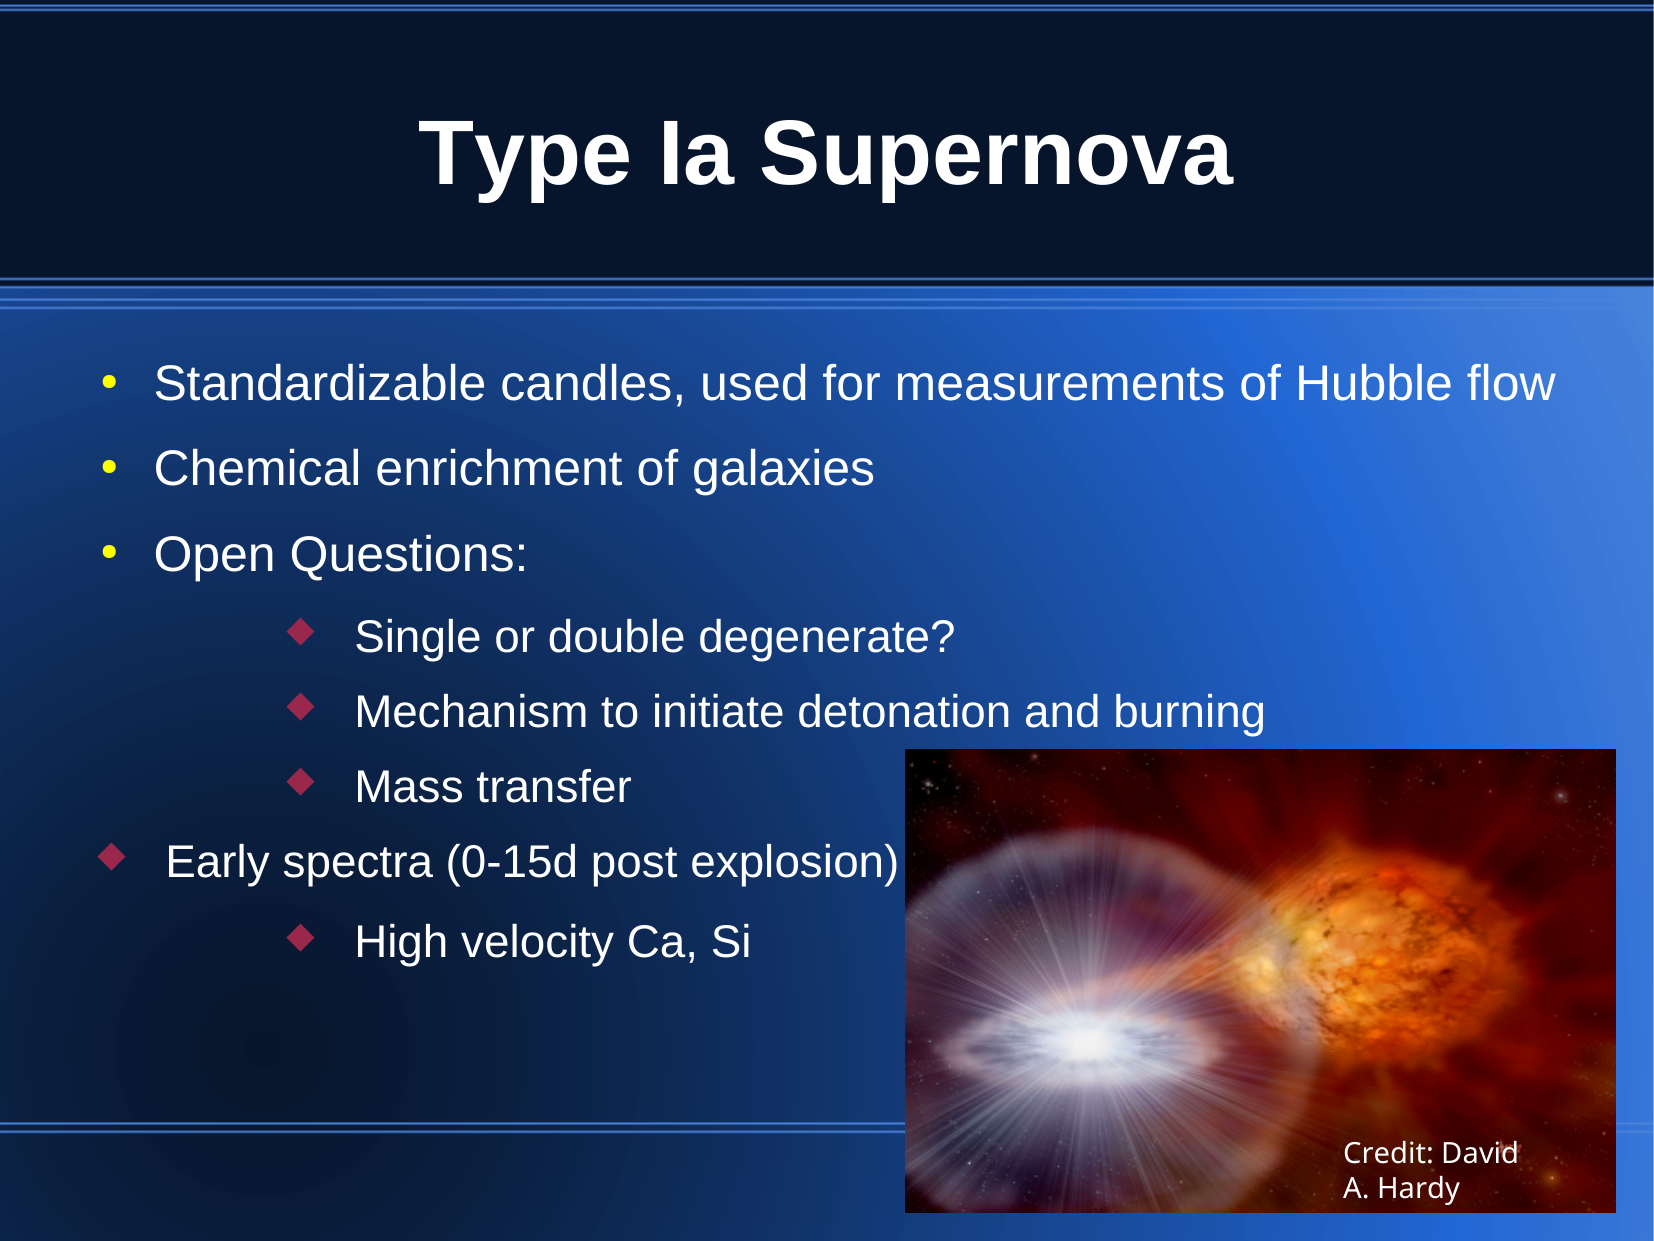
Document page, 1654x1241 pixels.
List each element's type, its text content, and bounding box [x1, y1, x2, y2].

text_box Credit: David A. Hardy [1328, 1126, 1560, 1213]
list Standardizable candles, used for measurements of Hubble flow Chemical enrichment of galaxies Open Questions: Single or double degenerate? Mechanism to initiate detonation and burning Mass transfer Early spectra (0-15d post explosion) High velocity Ca, Si [82, 355, 1571, 1174]
picture [0, 0, 1654, 1241]
title Type Ia Supernova [82, 49, 1571, 257]
